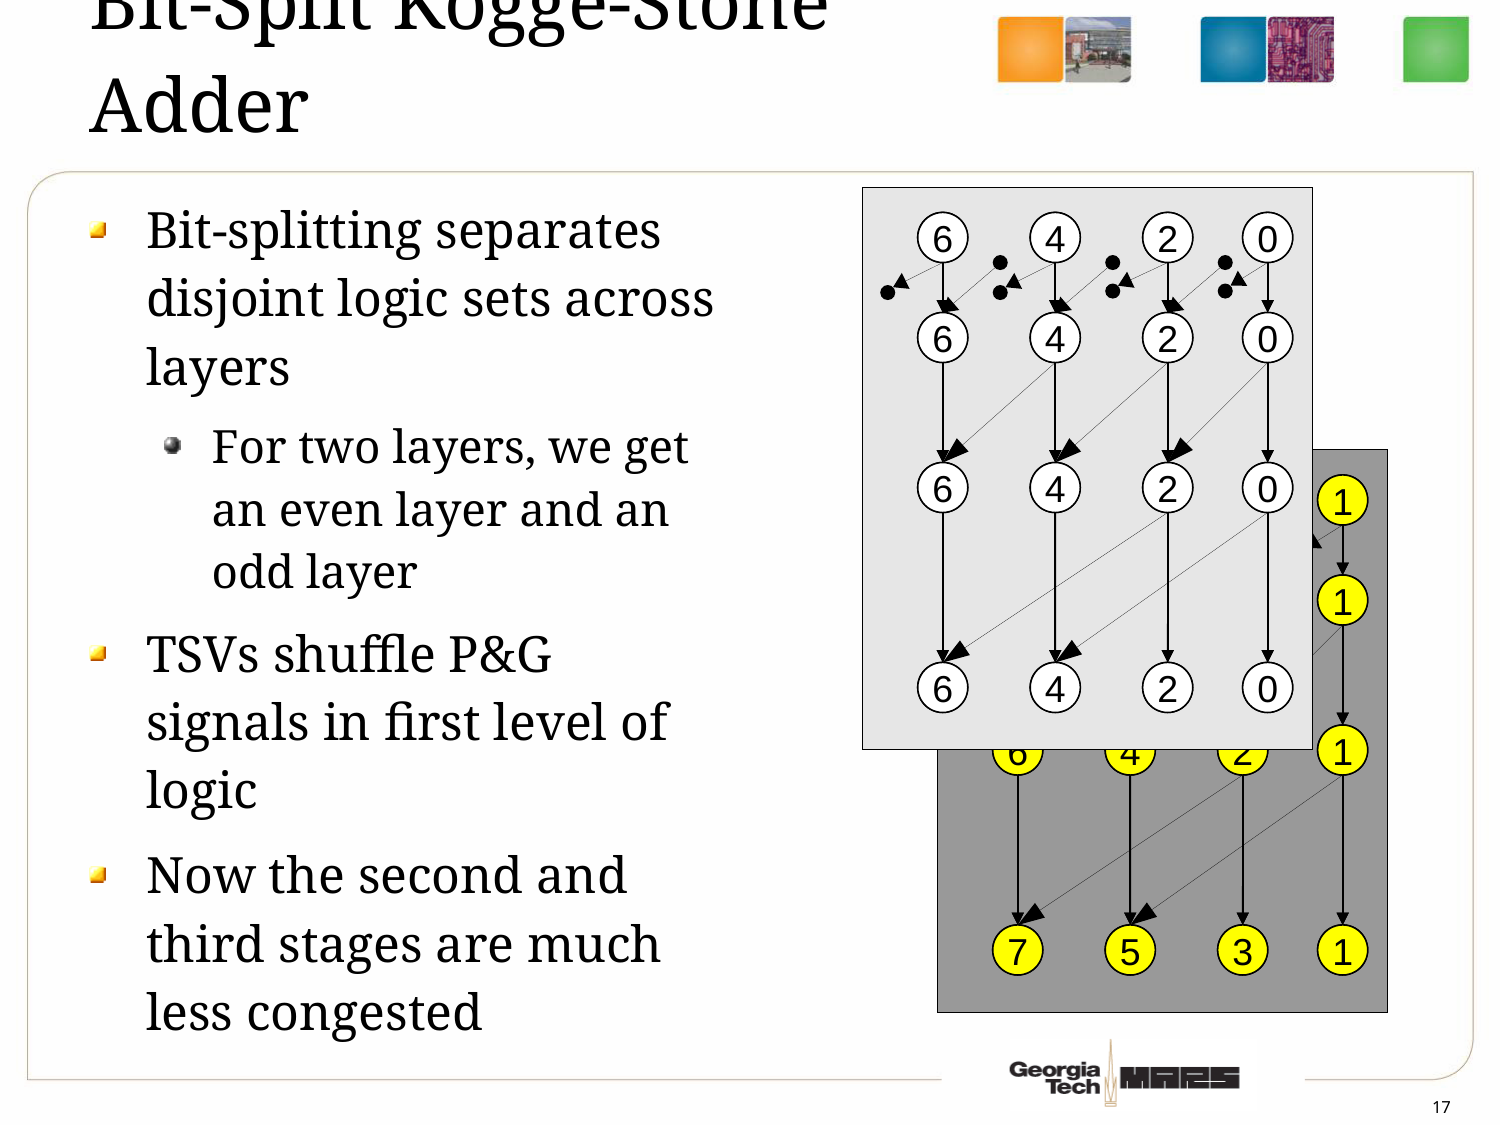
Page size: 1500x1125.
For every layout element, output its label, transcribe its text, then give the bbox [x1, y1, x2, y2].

text_box 4 [1105, 750, 1156, 775]
text_box 2 [1142, 462, 1193, 513]
text_box 2 [1217, 750, 1268, 775]
text_box 3 [1217, 924, 1268, 976]
list Bit-splitting separates disjoint logic sets across layers For two layers, we get an even layer and an odd layer TSVs shuffle P&G signals in first level of logic Now the second and third stages are much less congested [75, 187, 744, 1013]
text_box 7 [992, 924, 1043, 976]
text_box 2 [1142, 212, 1193, 263]
text_box 2 [1142, 662, 1193, 713]
text_box 2 [1142, 312, 1193, 363]
text_box 0 [1242, 662, 1293, 713]
text_box 6 [917, 312, 968, 363]
text_box 4 [1030, 312, 1081, 363]
text_box 4 [1030, 662, 1081, 713]
picture [0, 0, 1500, 1125]
text_box 1 [1317, 924, 1368, 976]
text_box 1 [1317, 474, 1368, 525]
text_box 1 [1317, 575, 1368, 625]
text_box 6 [917, 212, 968, 263]
text_box 0 [1242, 212, 1293, 263]
text_box [862, 187, 1388, 1013]
text_box 4 [1123, 750, 1132, 757]
text_box 4 [1030, 462, 1081, 513]
text_box 1 [1317, 725, 1368, 775]
text_box 6 [917, 462, 968, 513]
text_box 6 [992, 750, 1043, 775]
text_box 6 [1013, 751, 1023, 763]
text_box 4 [1030, 212, 1081, 263]
title Bit-Split Kogge-Stone Adder [75, 0, 1013, 163]
text_box 0 [1242, 312, 1293, 363]
text_box 0 [1242, 462, 1293, 513]
text_box 5 [1105, 925, 1156, 976]
text_box 6 [917, 662, 968, 713]
